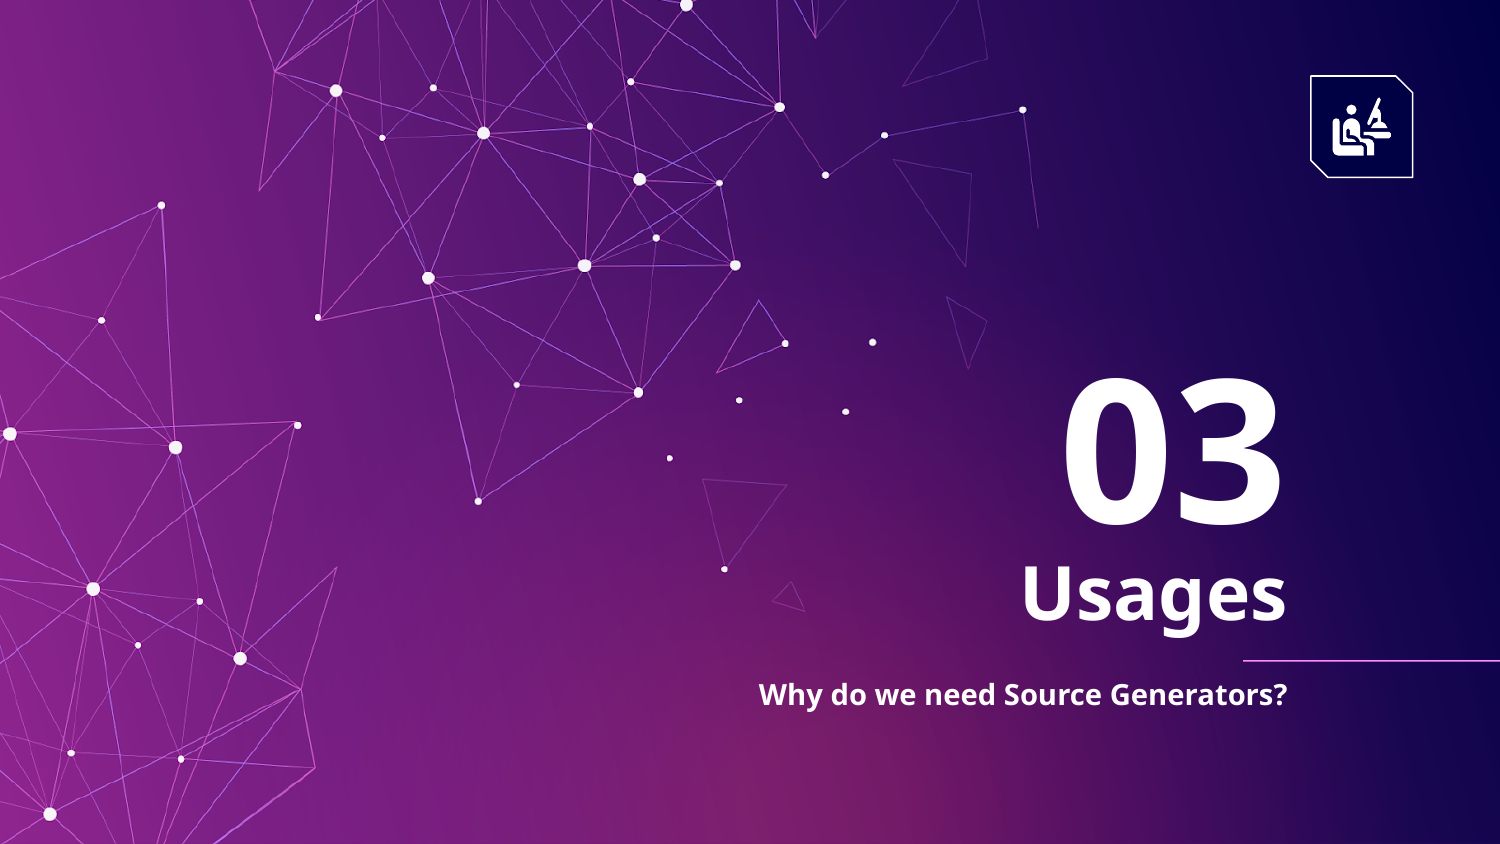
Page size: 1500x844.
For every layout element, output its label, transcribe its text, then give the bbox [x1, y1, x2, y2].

title 03 [814, 381, 1304, 505]
title Usages [450, 432, 1304, 748]
text_box [1310, 76, 1413, 178]
subtitle Why do we need Source Generators? [609, 661, 1303, 750]
picture [0, 0, 1500, 844]
